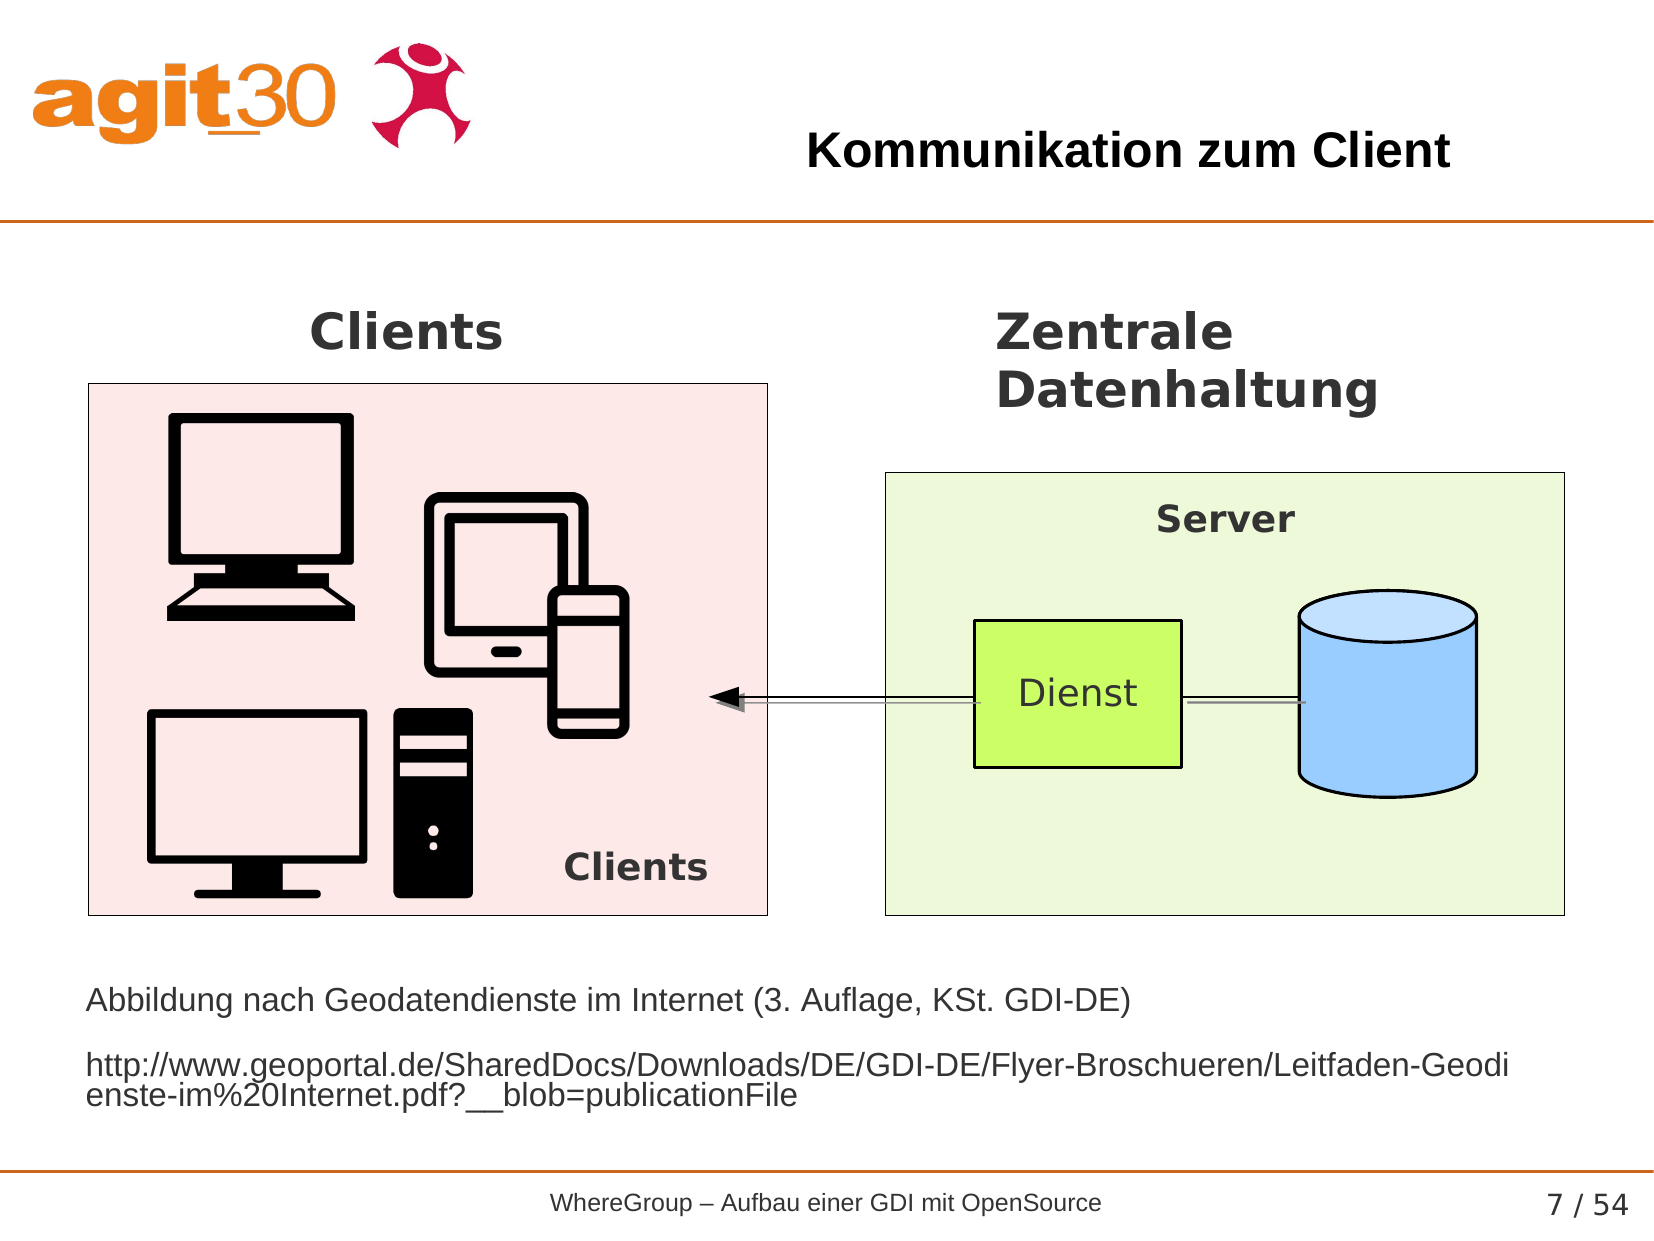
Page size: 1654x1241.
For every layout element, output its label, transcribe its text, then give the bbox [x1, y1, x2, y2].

picture [147, 492, 650, 1034]
text_box Server [885, 472, 1565, 916]
text_box Dienst [974, 620, 1182, 768]
text_box Clients [88, 383, 768, 916]
picture [167, 413, 355, 621]
text_box Abbildung nach Geodatendienste im Internet (3. Auflage, KSt. GDI-DE) http://www.geoportal.de/SharedDocs/Downloads/DE/GDI-DE/Flyer-Broschueren/Leitfaden-Geodienste-im%20Internet.pdf?__blob=publicationFile [0, 974, 1536, 1241]
picture [29, 58, 340, 148]
text_box Server [885, 698, 974, 702]
text_box Zentrale Datenhaltung [980, 295, 1400, 485]
title Kommunikation zum Client [70, 76, 1452, 225]
text_box [1299, 619, 1477, 798]
text_box Clients [295, 295, 562, 414]
